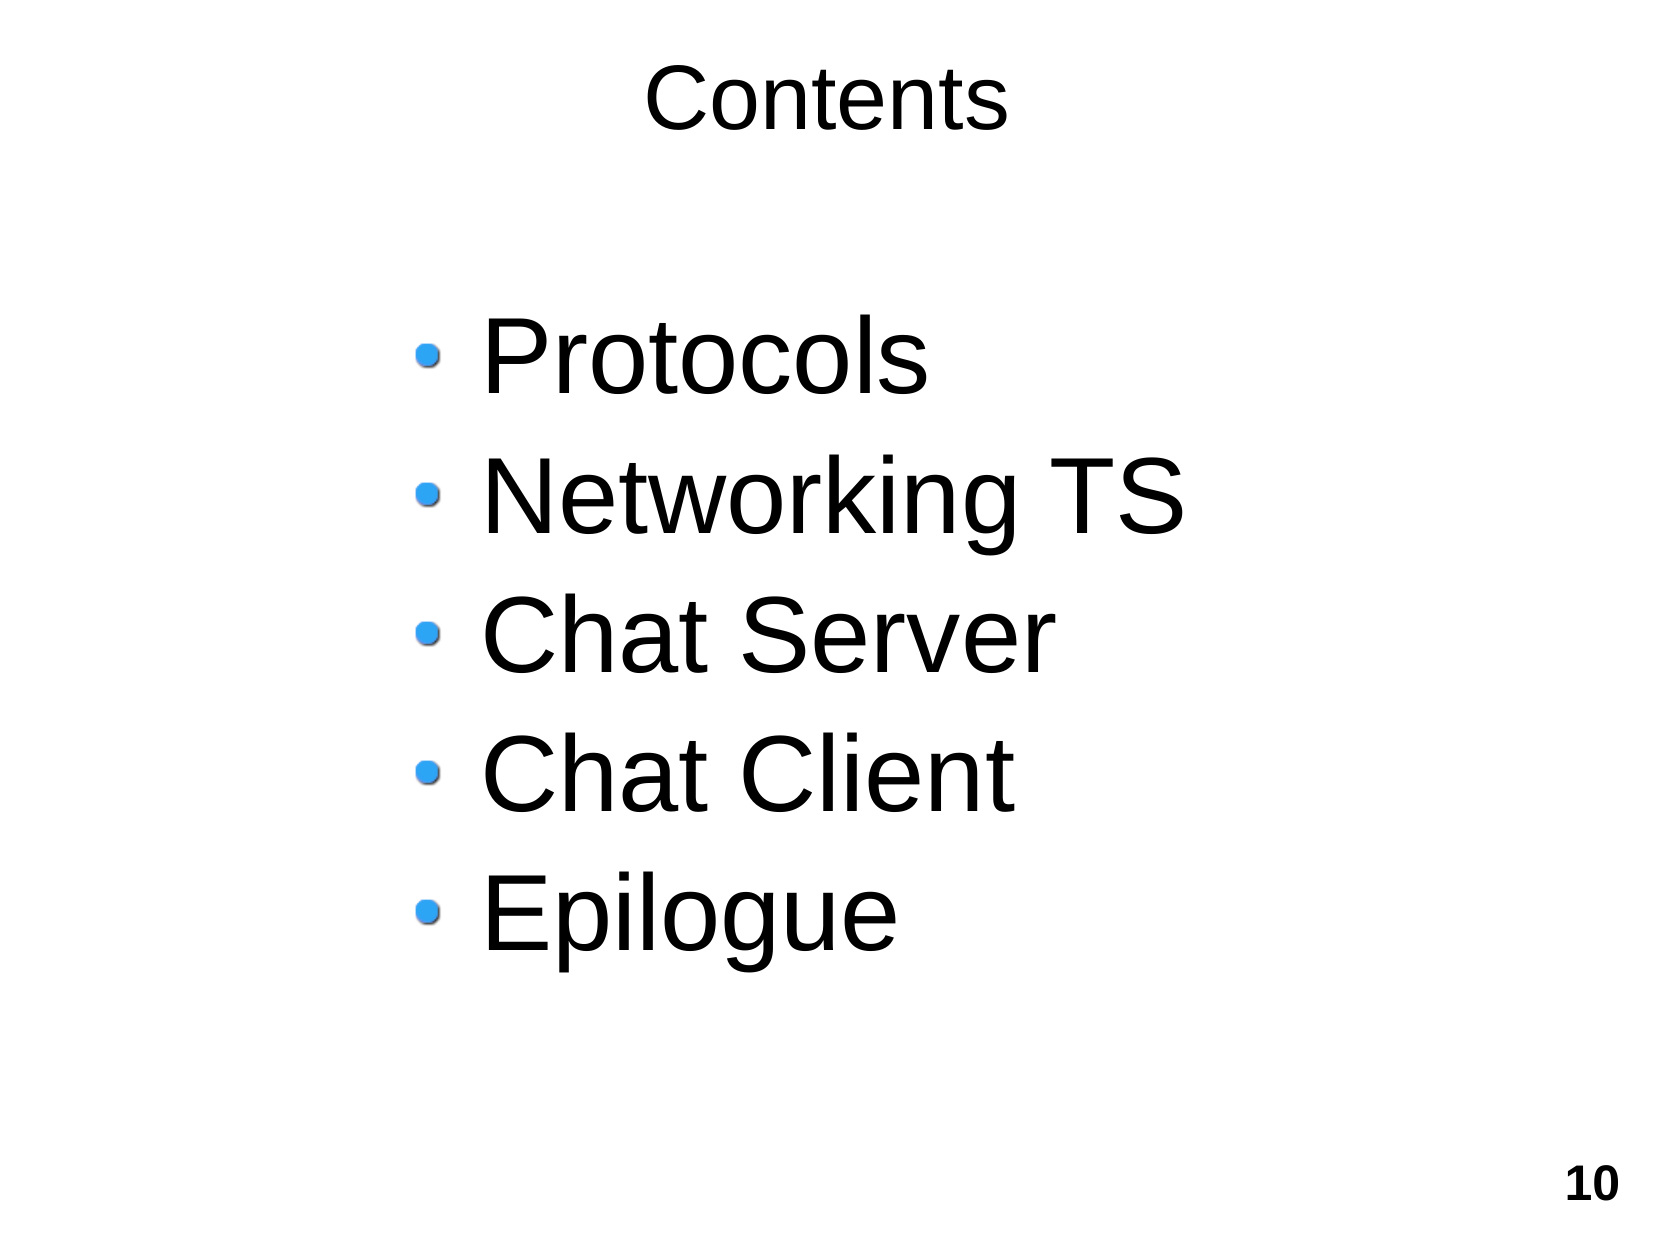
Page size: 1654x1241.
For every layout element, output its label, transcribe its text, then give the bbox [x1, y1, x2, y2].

text_box Protocols Networking TS Chat Server Chat Client Epilogue [399, 270, 1255, 961]
title Contents [82, 15, 1571, 181]
